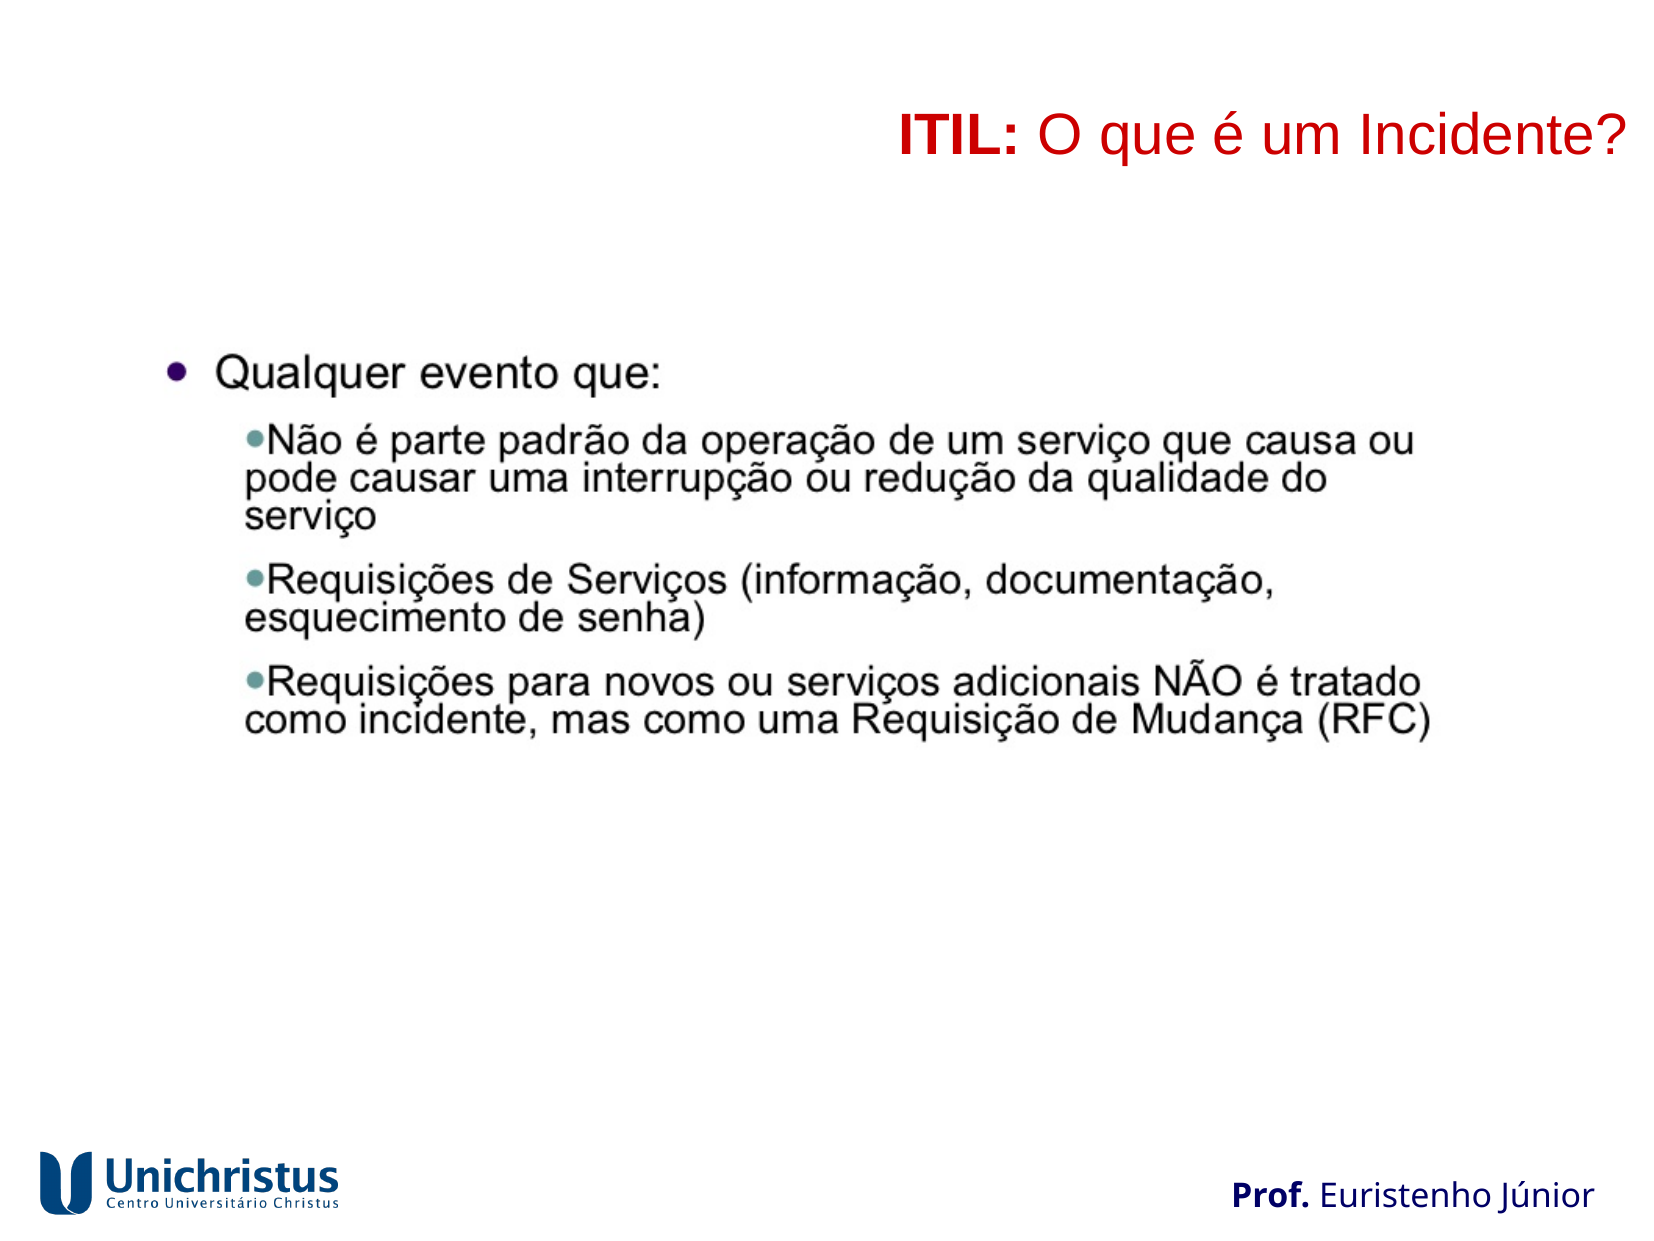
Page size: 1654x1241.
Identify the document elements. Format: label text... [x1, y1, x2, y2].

text_box ITIL: O que é um Incidente? [883, 94, 1644, 175]
picture [149, 332, 1453, 804]
picture [35, 1148, 343, 1217]
text_box Prof. Euristenho Júnior [1216, 1163, 1654, 1224]
